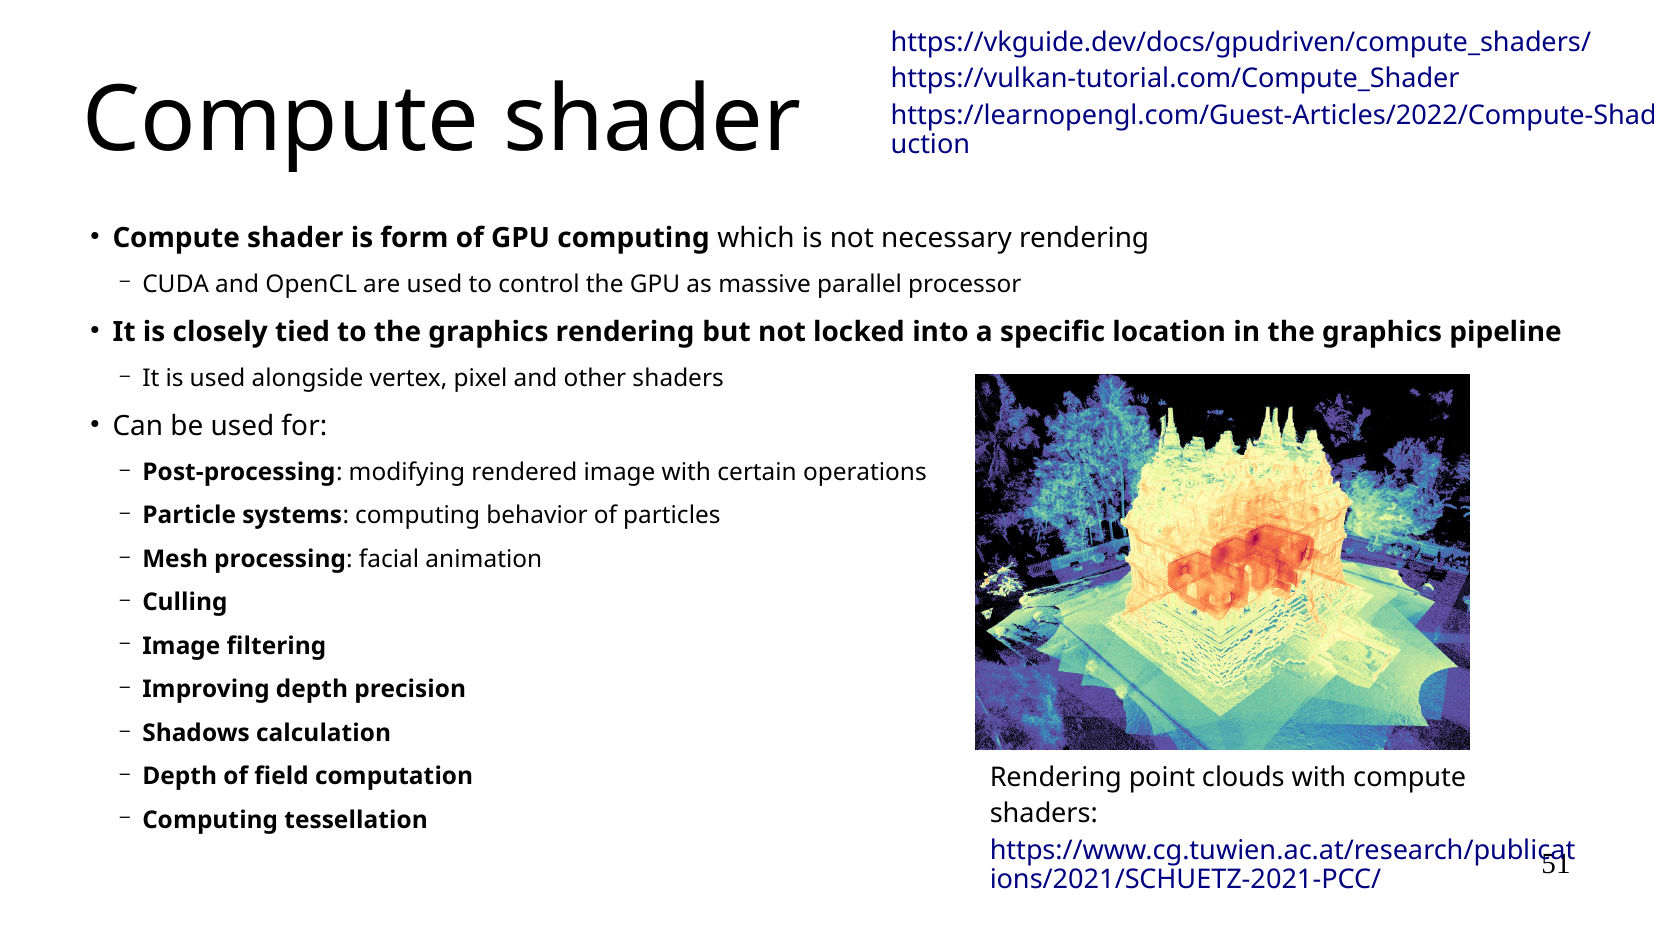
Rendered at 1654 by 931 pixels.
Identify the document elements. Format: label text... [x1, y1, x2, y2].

text_box Rendering point clouds with compute shaders: https://www.cg.tuwien.ac.at/research/publications/2021/SCHUETZ-2021-PCC/ [975, 750, 1591, 866]
text_box https://vkguide.dev/docs/gpudriven/compute_shaders/ https://vulkan-tutorial.com/Compute_Shader https://learnopengl.com/Guest-Articles/2022/Compute-Shaders/Introduction [875, 15, 1654, 131]
title Compute shader [82, 37, 1571, 193]
list Compute shader is form of GPU computing which is not necessary rendering CUDA and OpenCL are used to control the GPU as massive parallel processor It is closely tied to the graphics rendering but not locked into a specific location in the graphics pipeline It is used alongside vertex, pixel and other shaders Can be used for: Post-processing: modifying rendered image with certain operations Particle systems: computing behavior of particles Mesh processing: facial animation Culling Image filtering Improving depth precision Shadows calculation Depth of field computation Computing tessellation [82, 217, 1571, 886]
picture [975, 374, 1470, 750]
